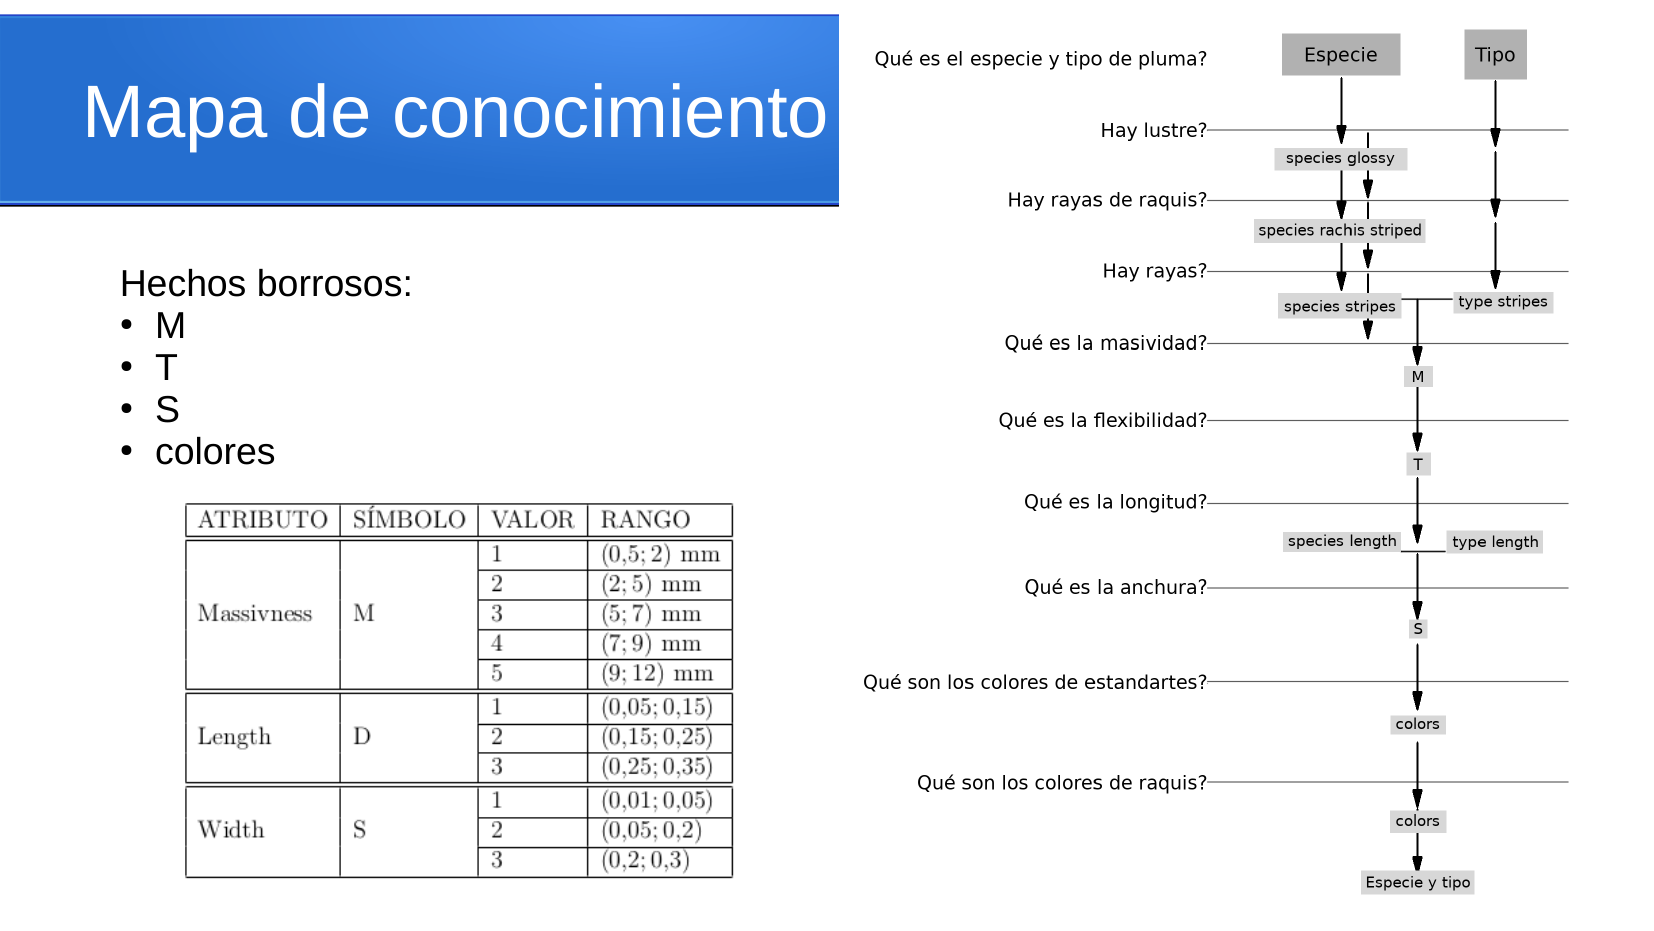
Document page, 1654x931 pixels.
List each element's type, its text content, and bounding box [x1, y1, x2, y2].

title Mapa de conocimiento [82, 35, 839, 189]
text_box Hechos borrosos: M T S colores [105, 255, 810, 522]
picture [839, 0, 1606, 931]
picture [180, 498, 740, 886]
